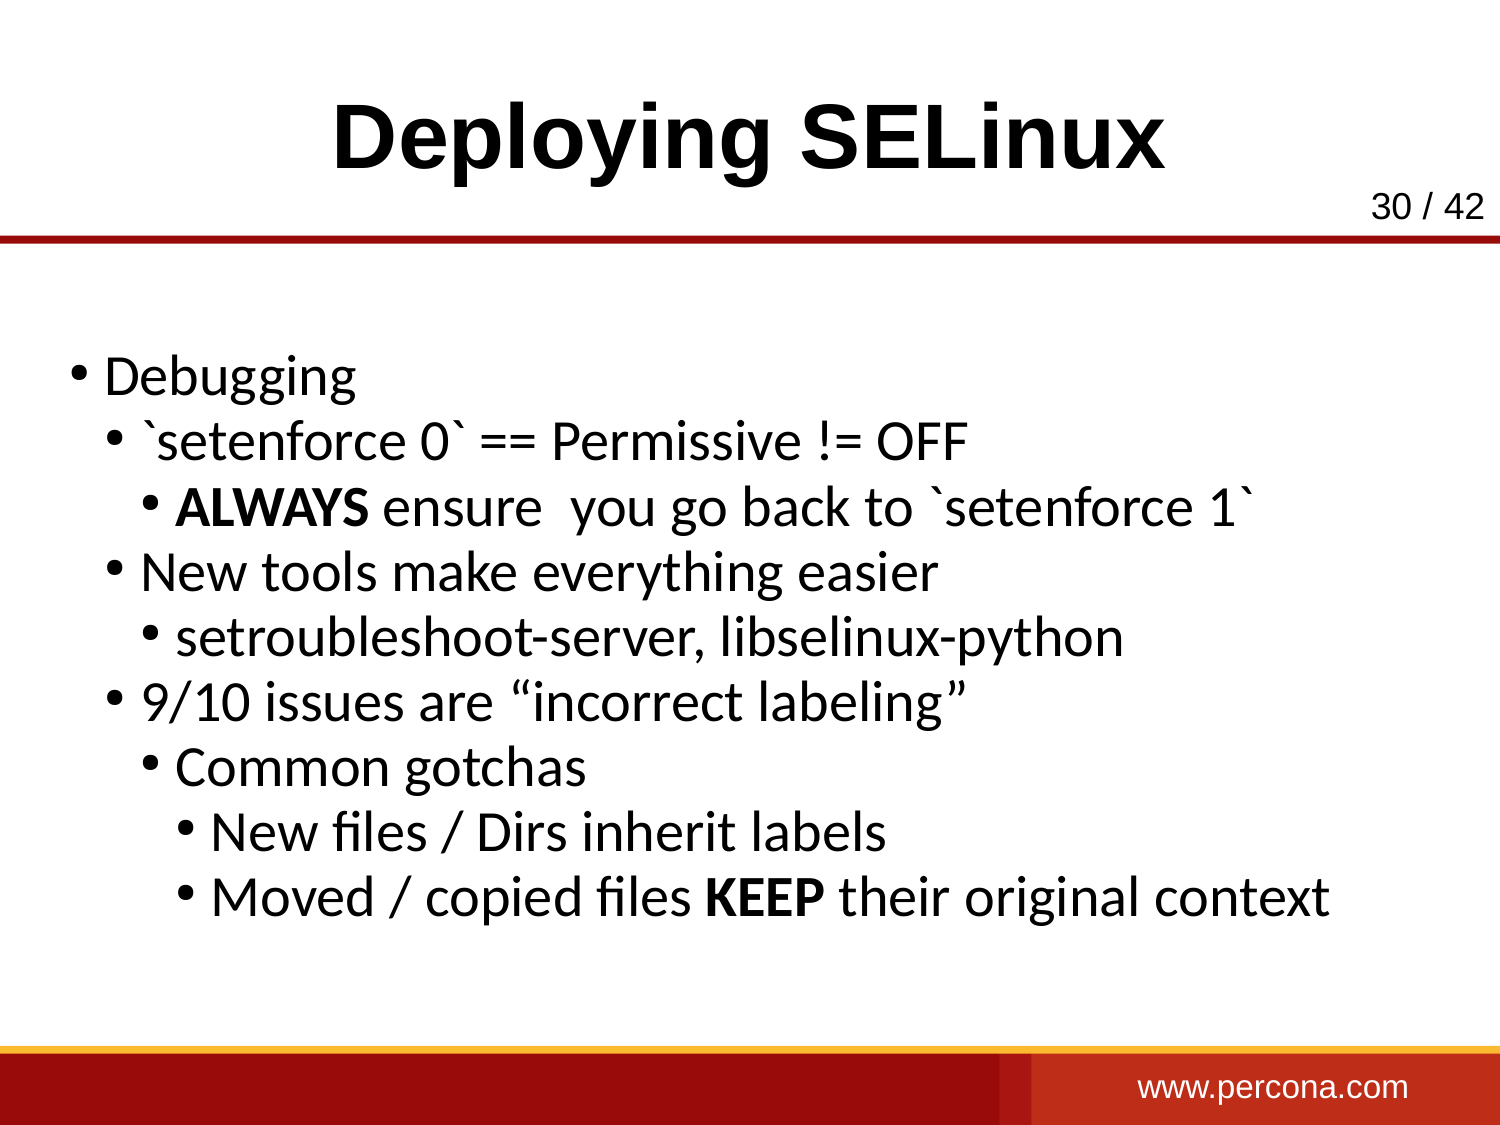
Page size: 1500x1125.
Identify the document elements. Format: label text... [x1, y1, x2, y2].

text_box Debugging `setenforce 0` == Permissive != OFF ALWAYS ensure you go back to `setenforce 1` New tools make everything easier setroubleshoot-server, libselinux-python 9/10 issues are “incorrect labeling” Common gotchas New files / Dirs inherit labels Moved / copied files KEEP their original context [69, 269, 1419, 1012]
text_box Deploying SELinux [74, 44, 1425, 232]
